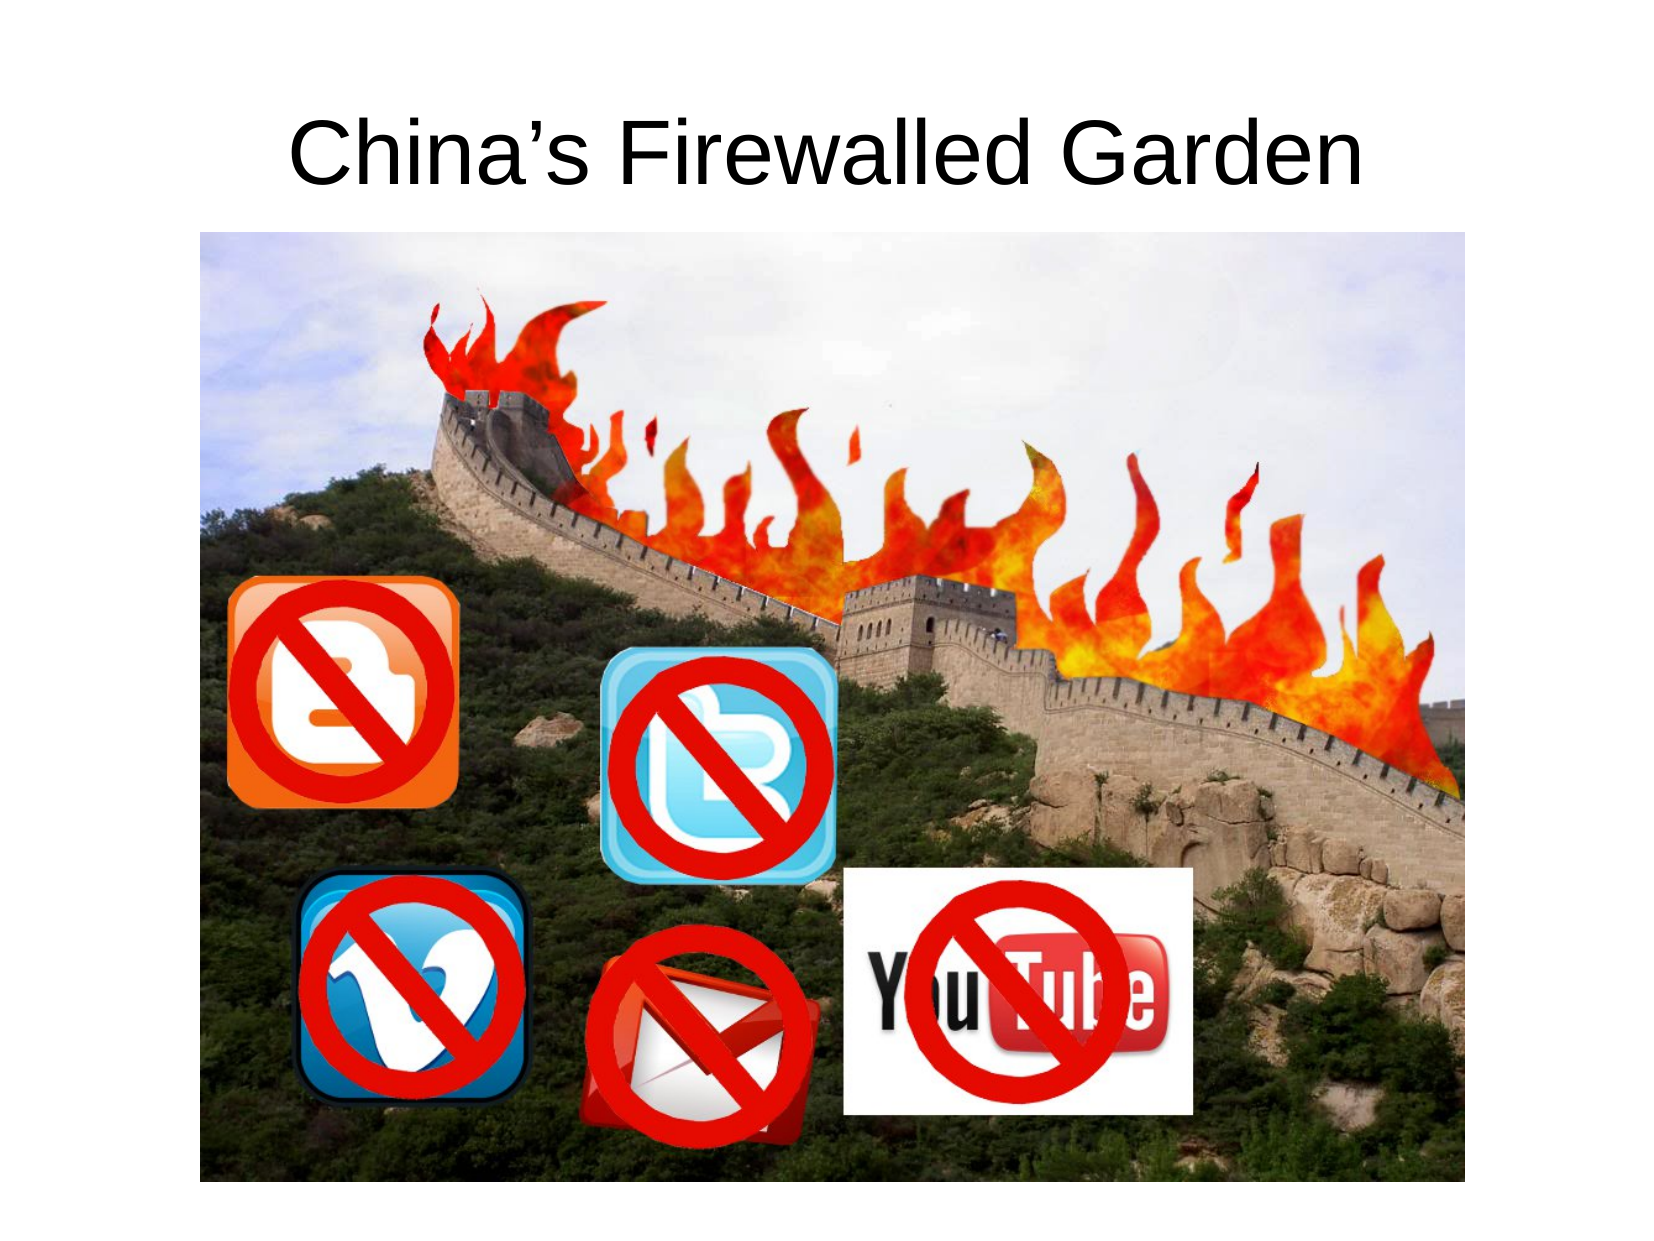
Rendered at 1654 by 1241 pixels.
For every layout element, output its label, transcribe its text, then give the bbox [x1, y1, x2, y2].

picture [200, 232, 1465, 1182]
title China’s Firewalled Garden [82, 49, 1571, 257]
